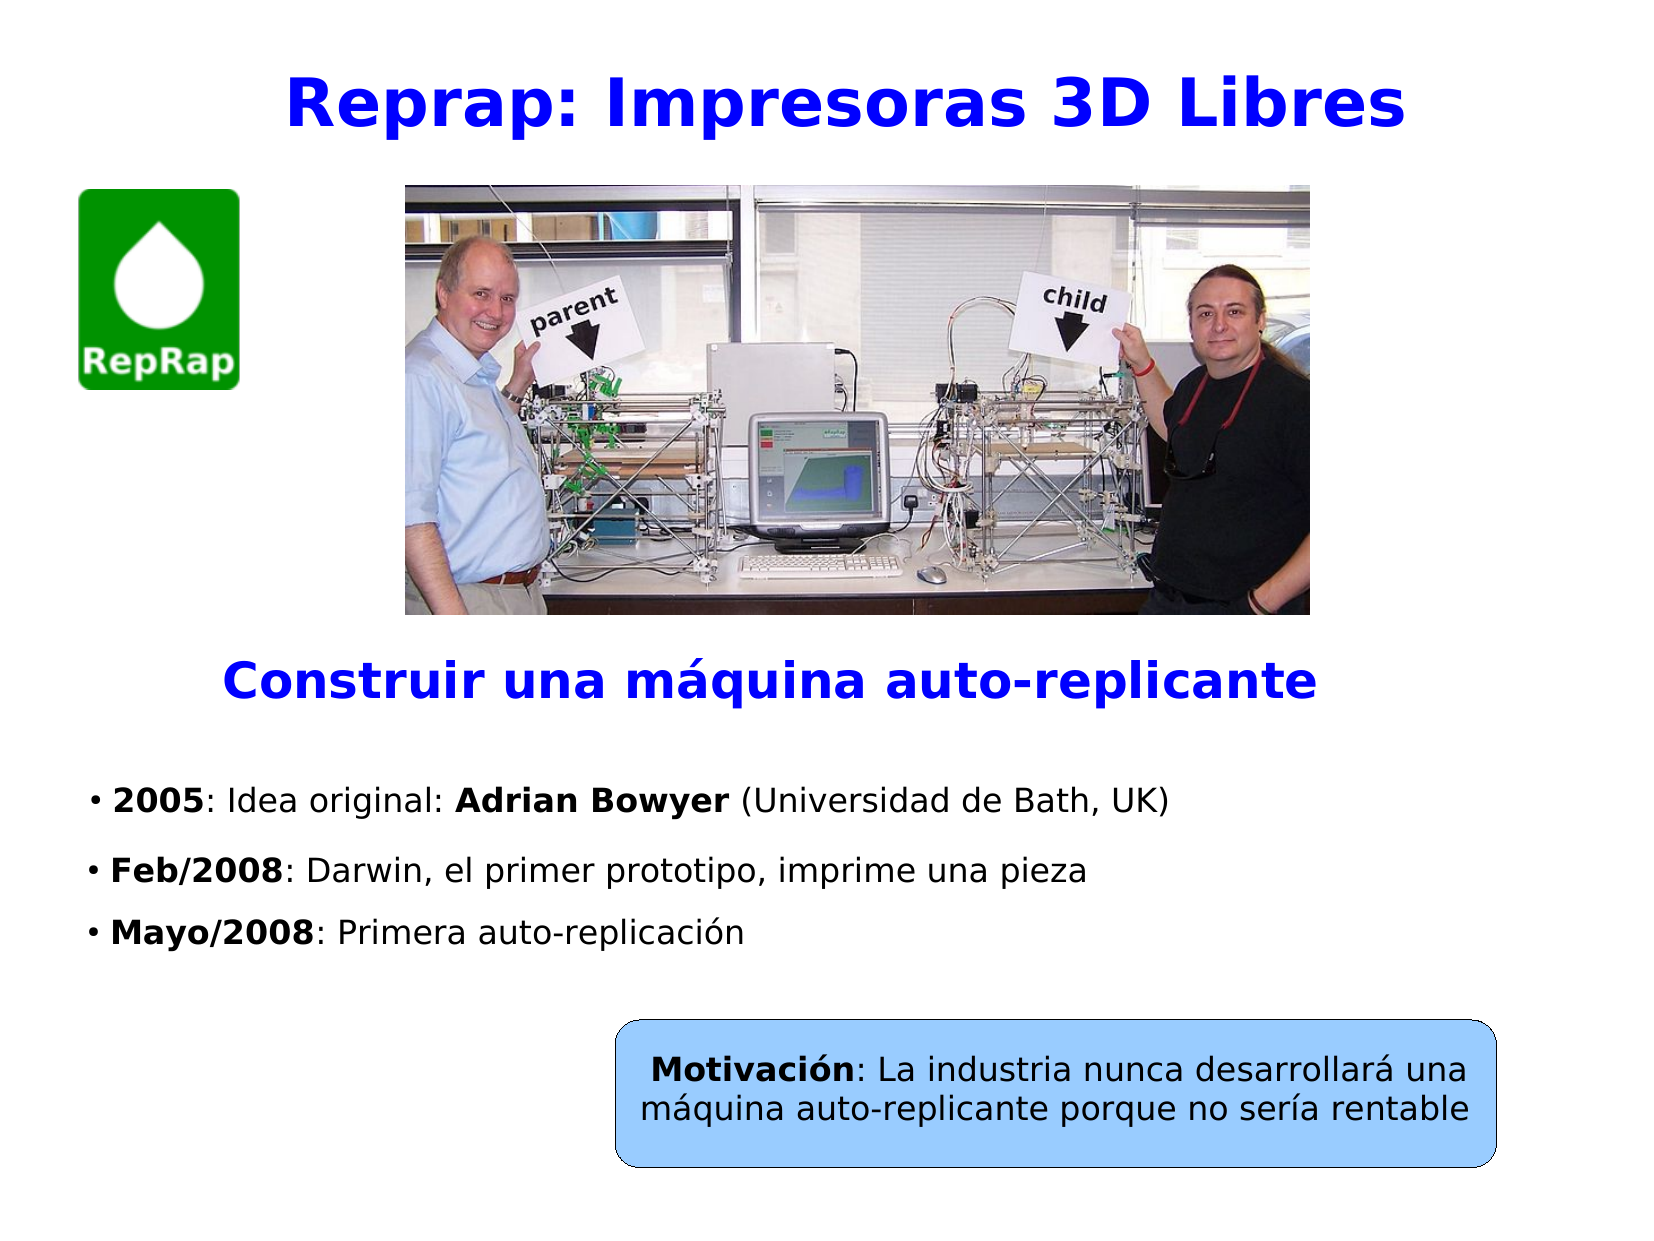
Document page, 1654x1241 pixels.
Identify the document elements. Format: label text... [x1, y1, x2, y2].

text_box Reprap: Impresoras 3D Libres [270, 57, 1424, 151]
text_box 2005: Idea original: Adrian Bowyer (Universidad de Bath, UK) [75, 774, 1248, 841]
text_box Construir una máquina auto-replicante [207, 645, 1335, 719]
text_box [615, 1019, 1497, 1163]
text_box Feb/2008: Darwin, el primer prototipo, imprime una pieza Mayo/2008: Primera auto-replicación [72, 844, 1246, 961]
text_box Motivación: La industria nunca desarrollará una máquina auto-replicante porque no sería rentable [625, 1043, 1576, 1203]
picture [405, 185, 1310, 616]
picture [60, 189, 260, 391]
